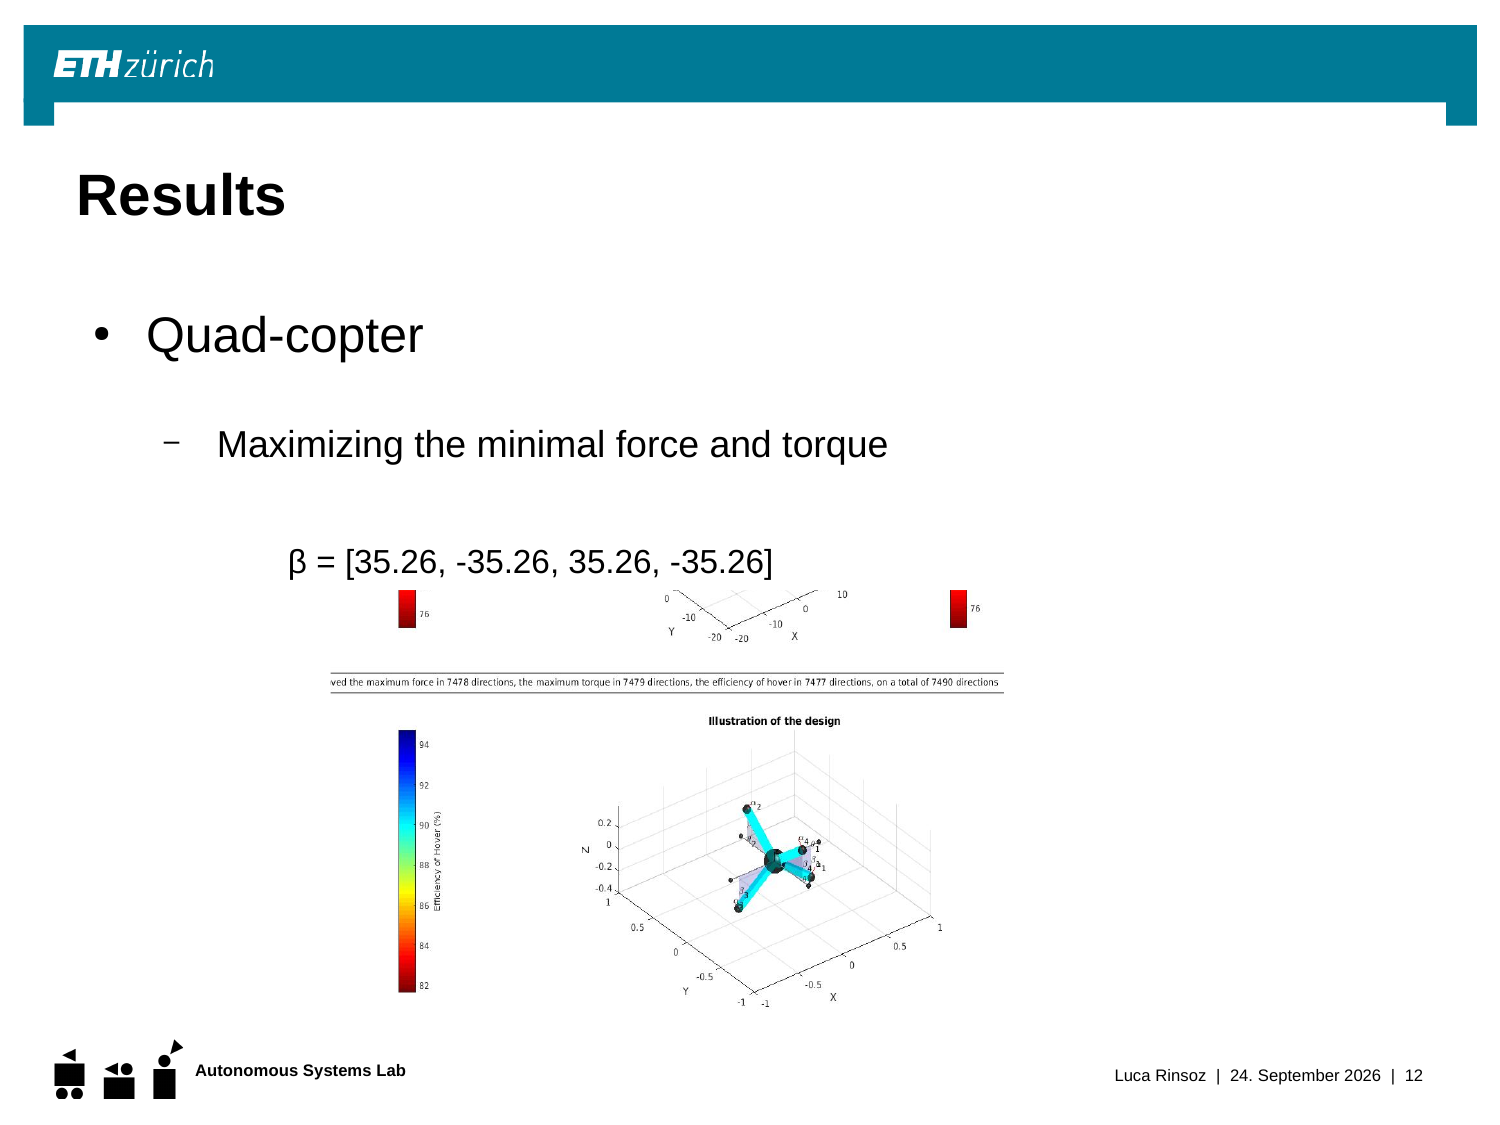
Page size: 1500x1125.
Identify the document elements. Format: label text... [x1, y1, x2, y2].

title Results [53, 101, 1447, 290]
list Quad-copter Maximizing the minimal force and torque β = [35.26, -35.26, 35.26, -35.26] [75, 307, 1426, 1054]
